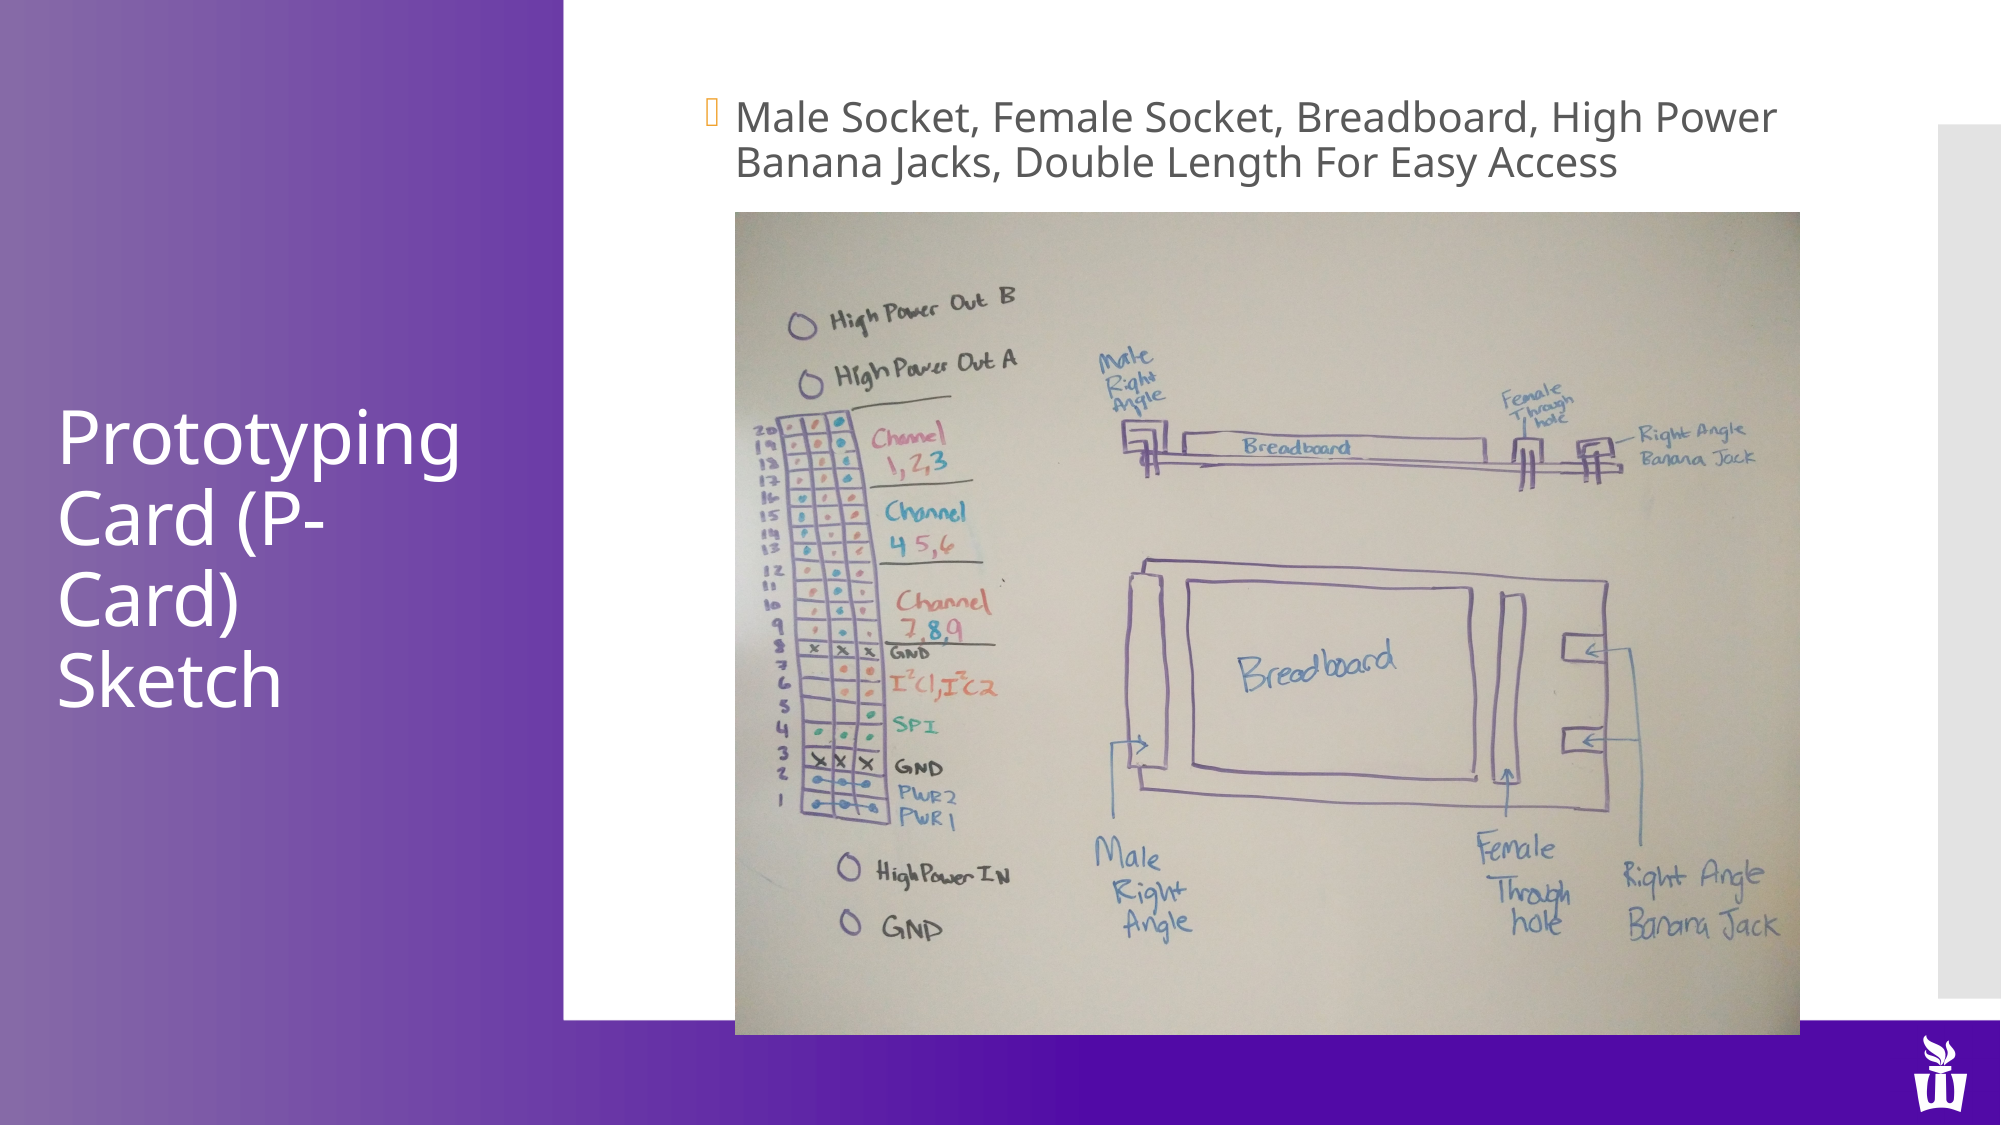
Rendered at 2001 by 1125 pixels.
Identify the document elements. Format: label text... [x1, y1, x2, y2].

text_box Male Socket, Female Socket, Breadboard, High Power Banana Jacks, Double Length For Easy Access [690, 57, 1890, 225]
text_box Prototyping Card (P-Card) Sketch [41, 184, 525, 939]
picture [0, 0, 2000, 1125]
